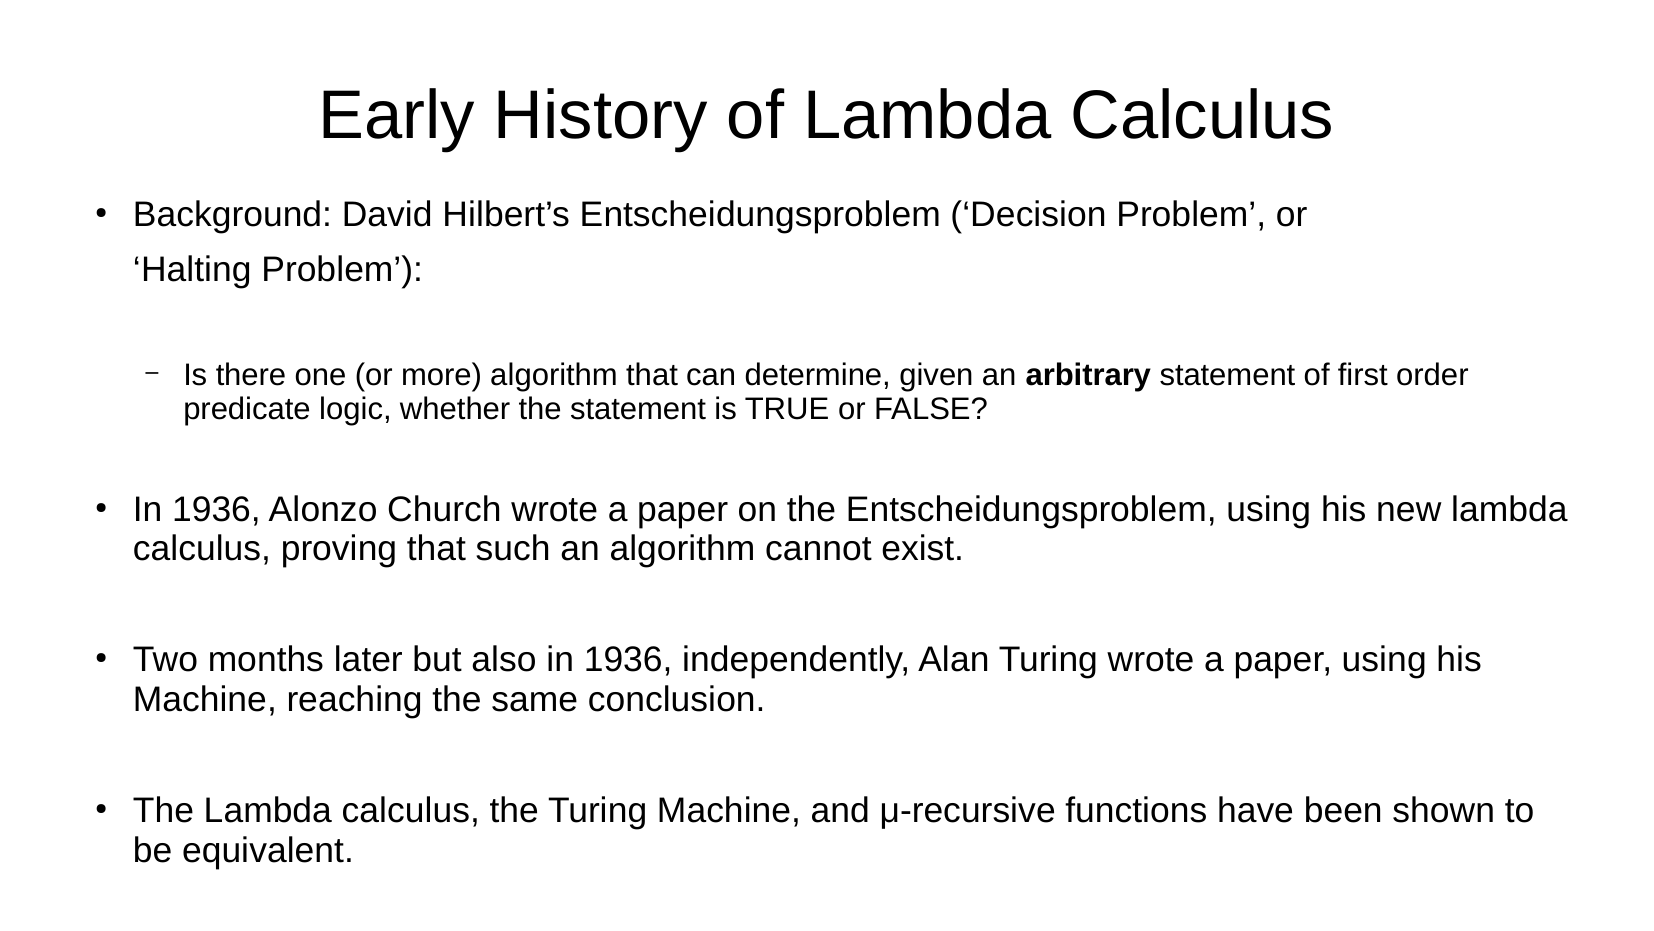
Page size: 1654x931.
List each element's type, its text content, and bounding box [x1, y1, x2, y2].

list Background: David Hilbert’s Entscheidungsproblem (‘Decision Problem’, or ‘Halting Problem’): Is there one (or more) algorithm that can determine, given an arbitrary statement of first order predicate logic, whether the statement is TRUE or FALSE? In 1936, Alonzo Church wrote a paper on the Entscheidungsproblem, using his new lambda calculus, proving that such an algorithm cannot exist. Two months later but also in 1936, independently, Alan Turing wrote a paper, using his Machine, reaching the same conclusion. The Lambda calculus, the Turing Machine, and μ-recursive functions have been shown to be equivalent. [82, 193, 1571, 877]
title Early History of Lambda Calculus [82, 37, 1571, 193]
